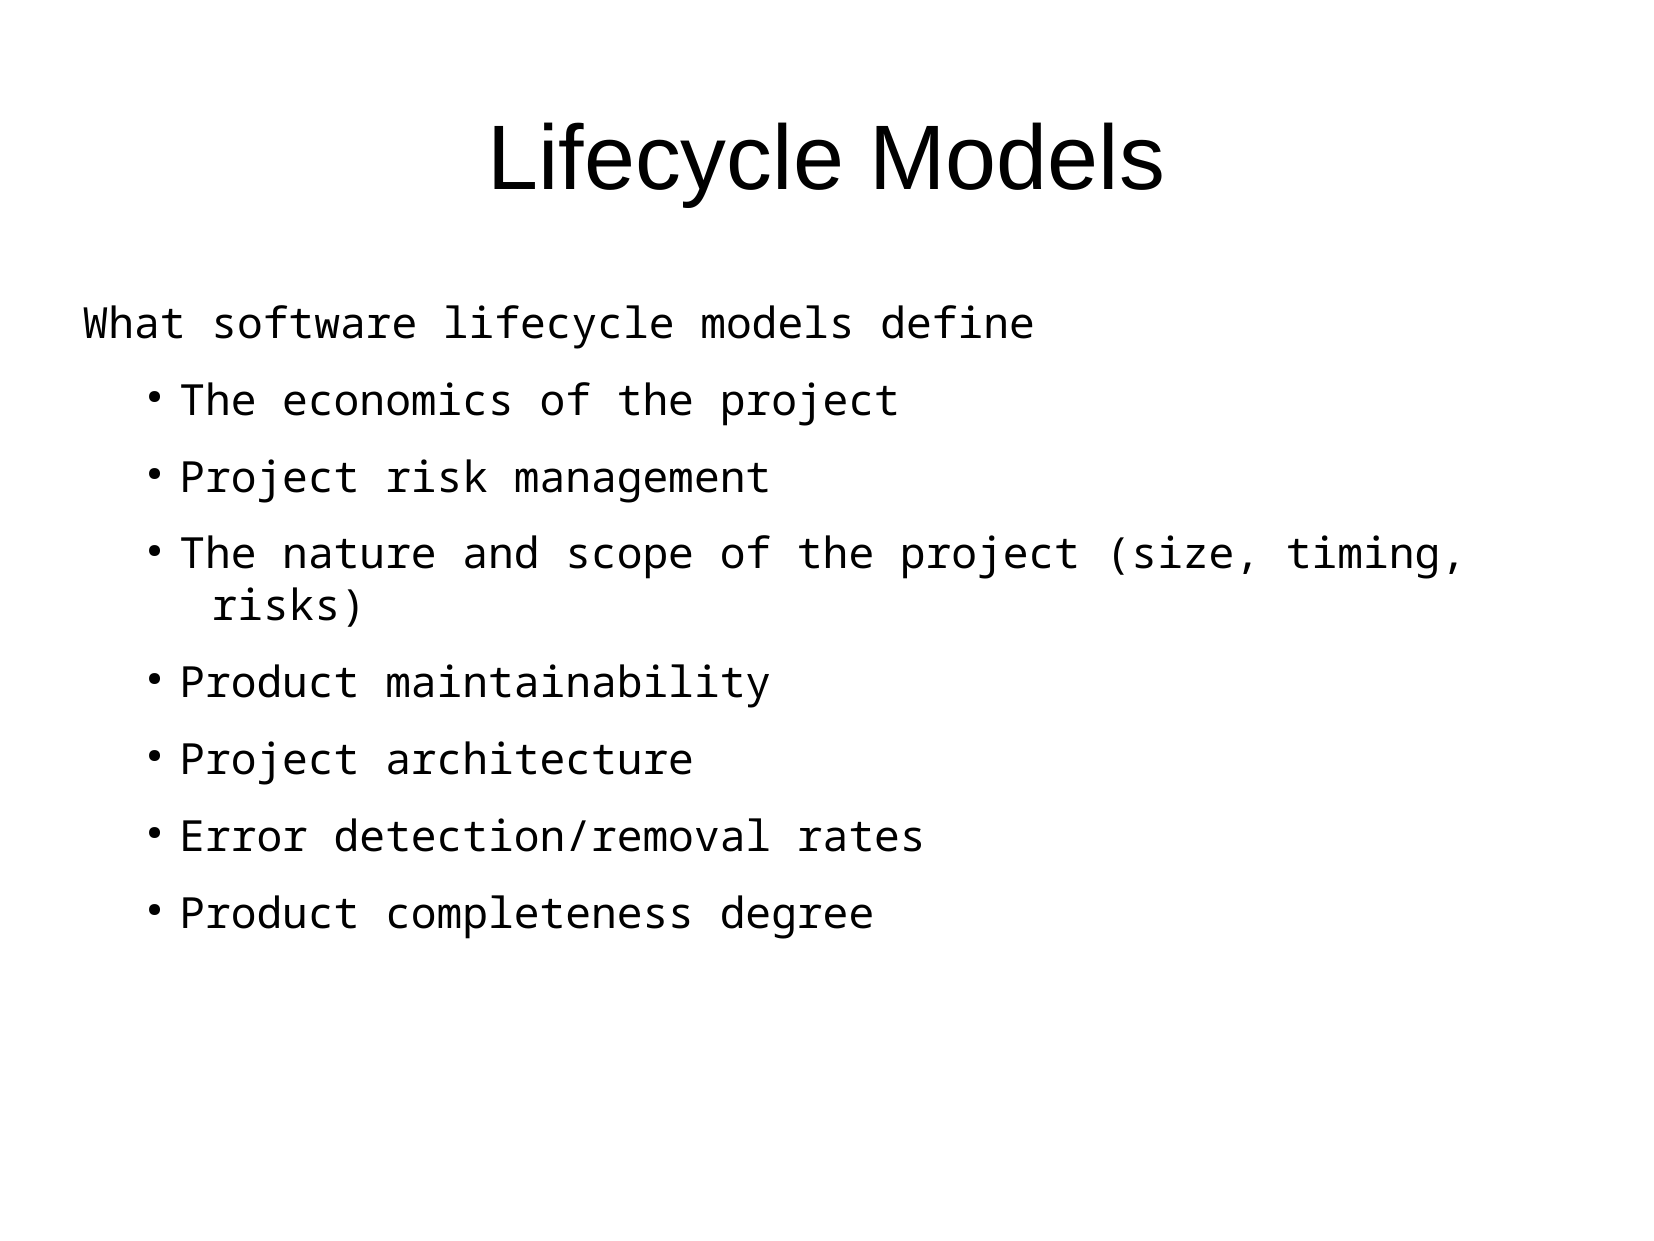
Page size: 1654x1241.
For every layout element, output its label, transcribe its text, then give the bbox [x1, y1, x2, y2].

list What software lifecycle models define The economics of the project Project risk management The nature and scope of the project (size, timing, risks) Product maintainability Project architecture Error detection/removal rates Product completeness degree [82, 295, 1571, 939]
title Lifecycle Models [82, 49, 1571, 257]
